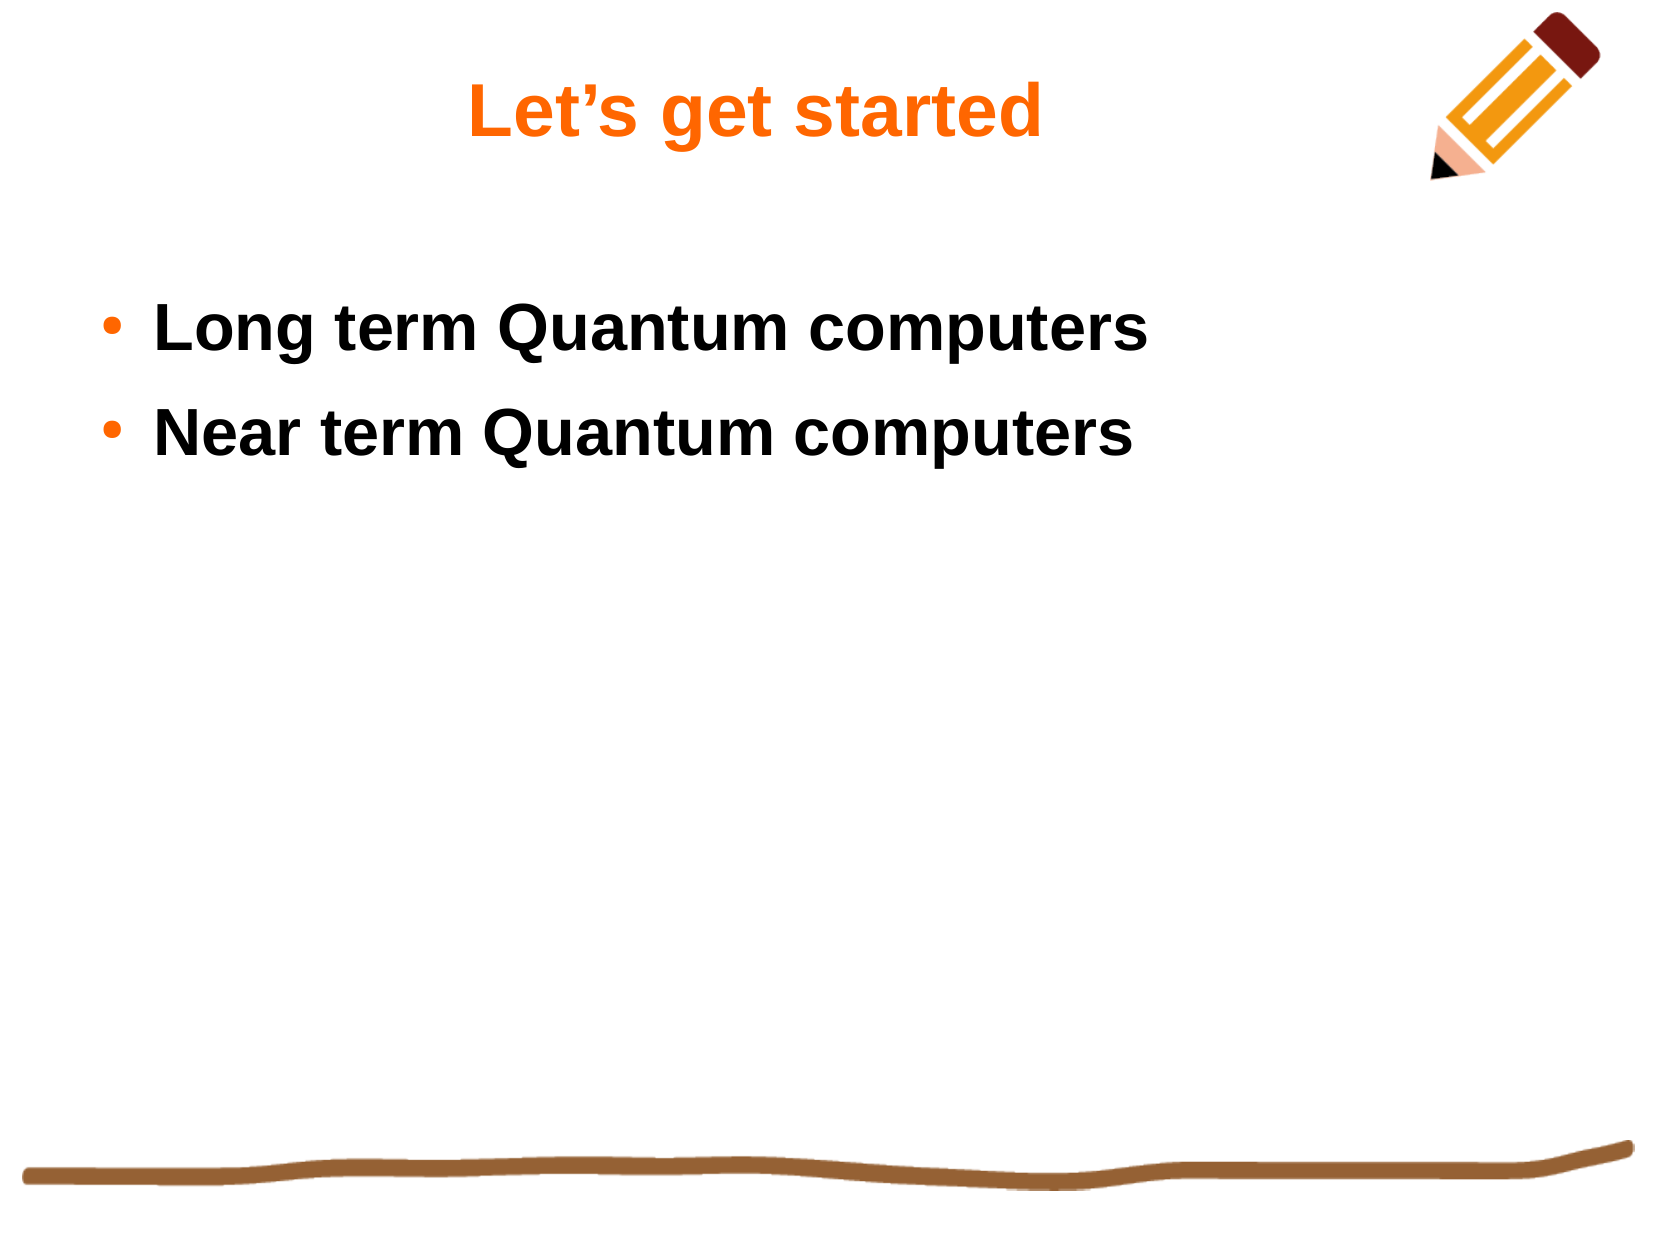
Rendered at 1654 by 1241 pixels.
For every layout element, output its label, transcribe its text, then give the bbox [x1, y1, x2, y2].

list Long term Quantum computers Near term Quantum computers [82, 290, 1571, 1122]
picture [22, 1140, 1635, 1191]
title Let’s get started [82, 49, 1430, 172]
picture [1430, 12, 1601, 181]
